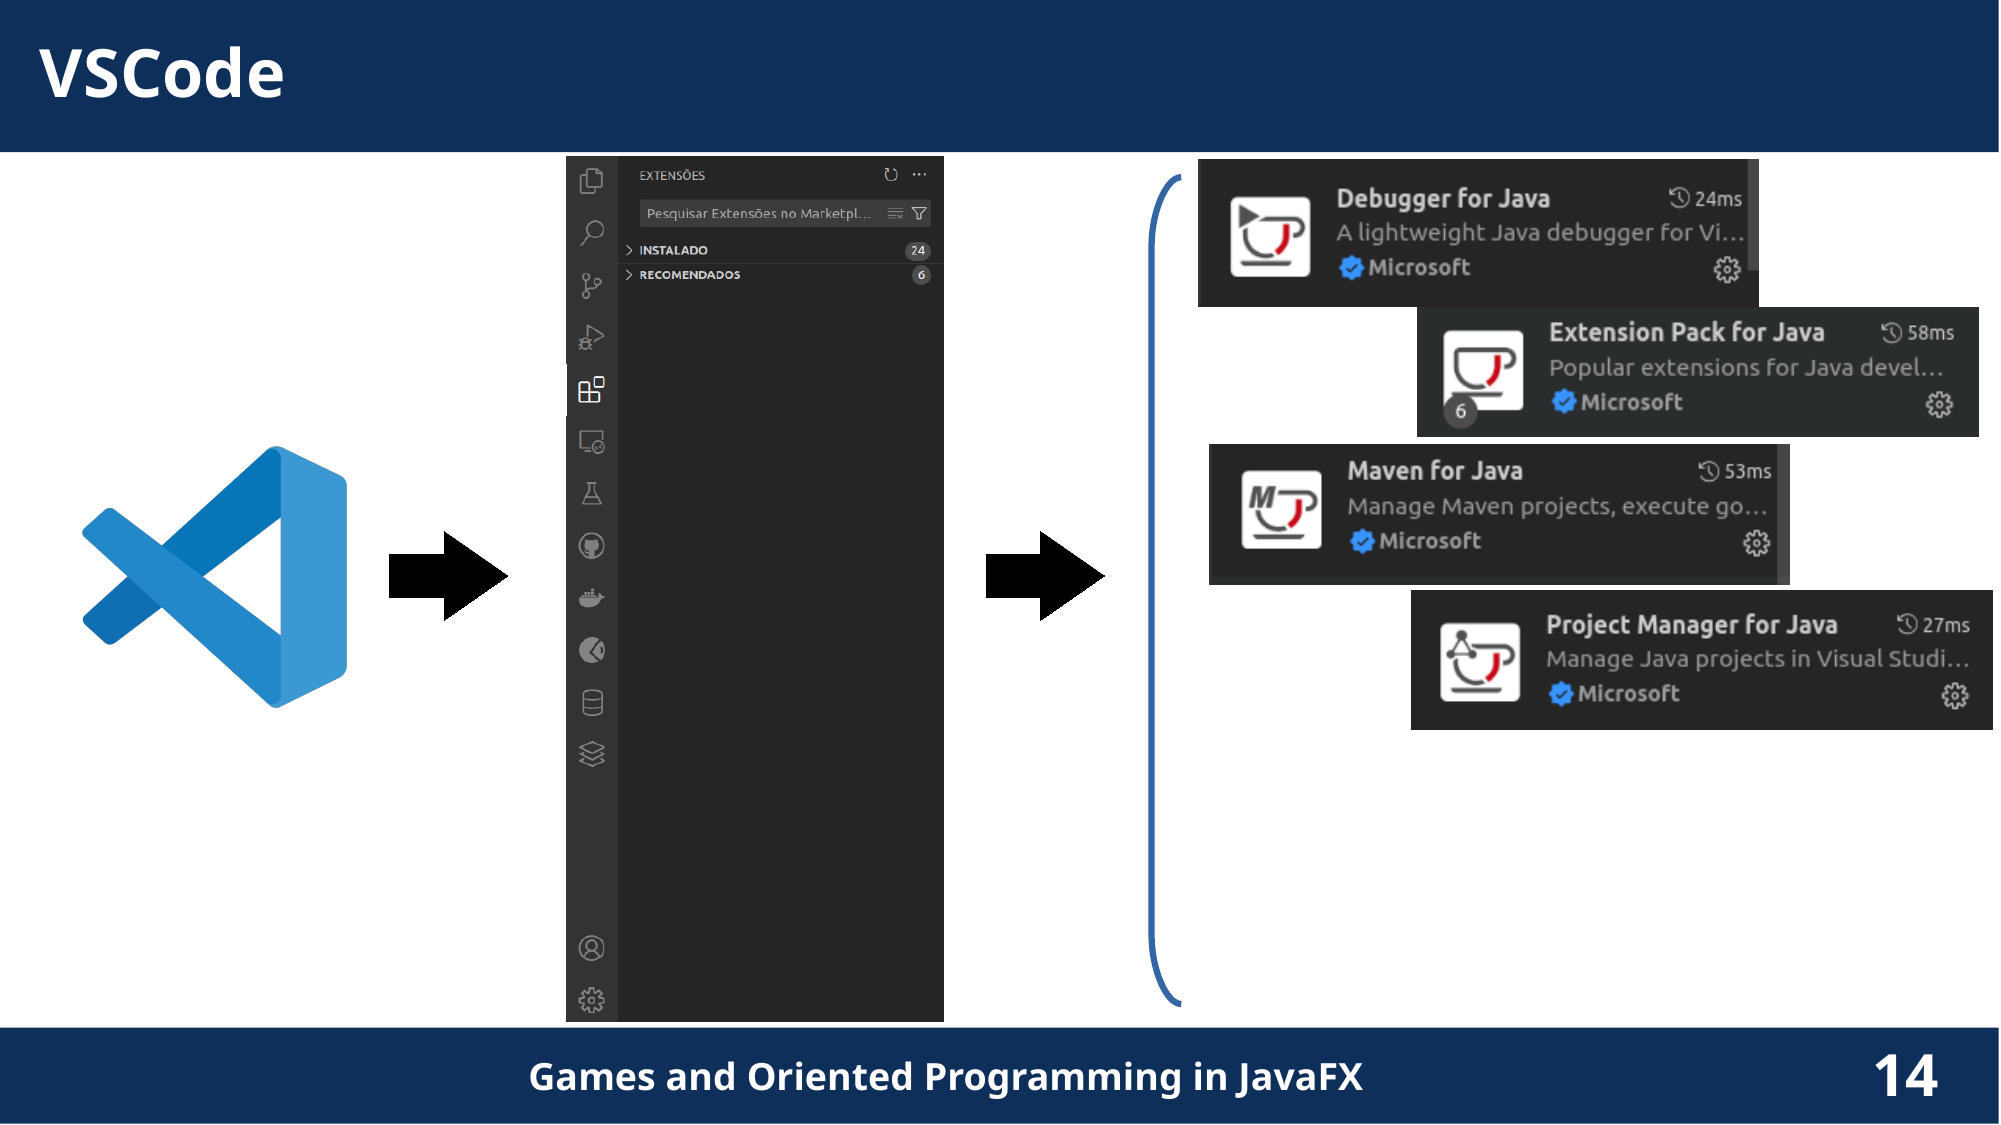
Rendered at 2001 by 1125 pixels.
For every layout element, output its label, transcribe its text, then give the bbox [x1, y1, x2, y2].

picture [566, 153, 944, 1022]
text_box [389, 531, 508, 621]
picture [77, 442, 349, 709]
picture [1411, 590, 1993, 730]
picture [1198, 159, 1979, 438]
picture [1209, 444, 1790, 585]
text_box [986, 531, 1105, 621]
text_box VSCode [25, 23, 1999, 119]
